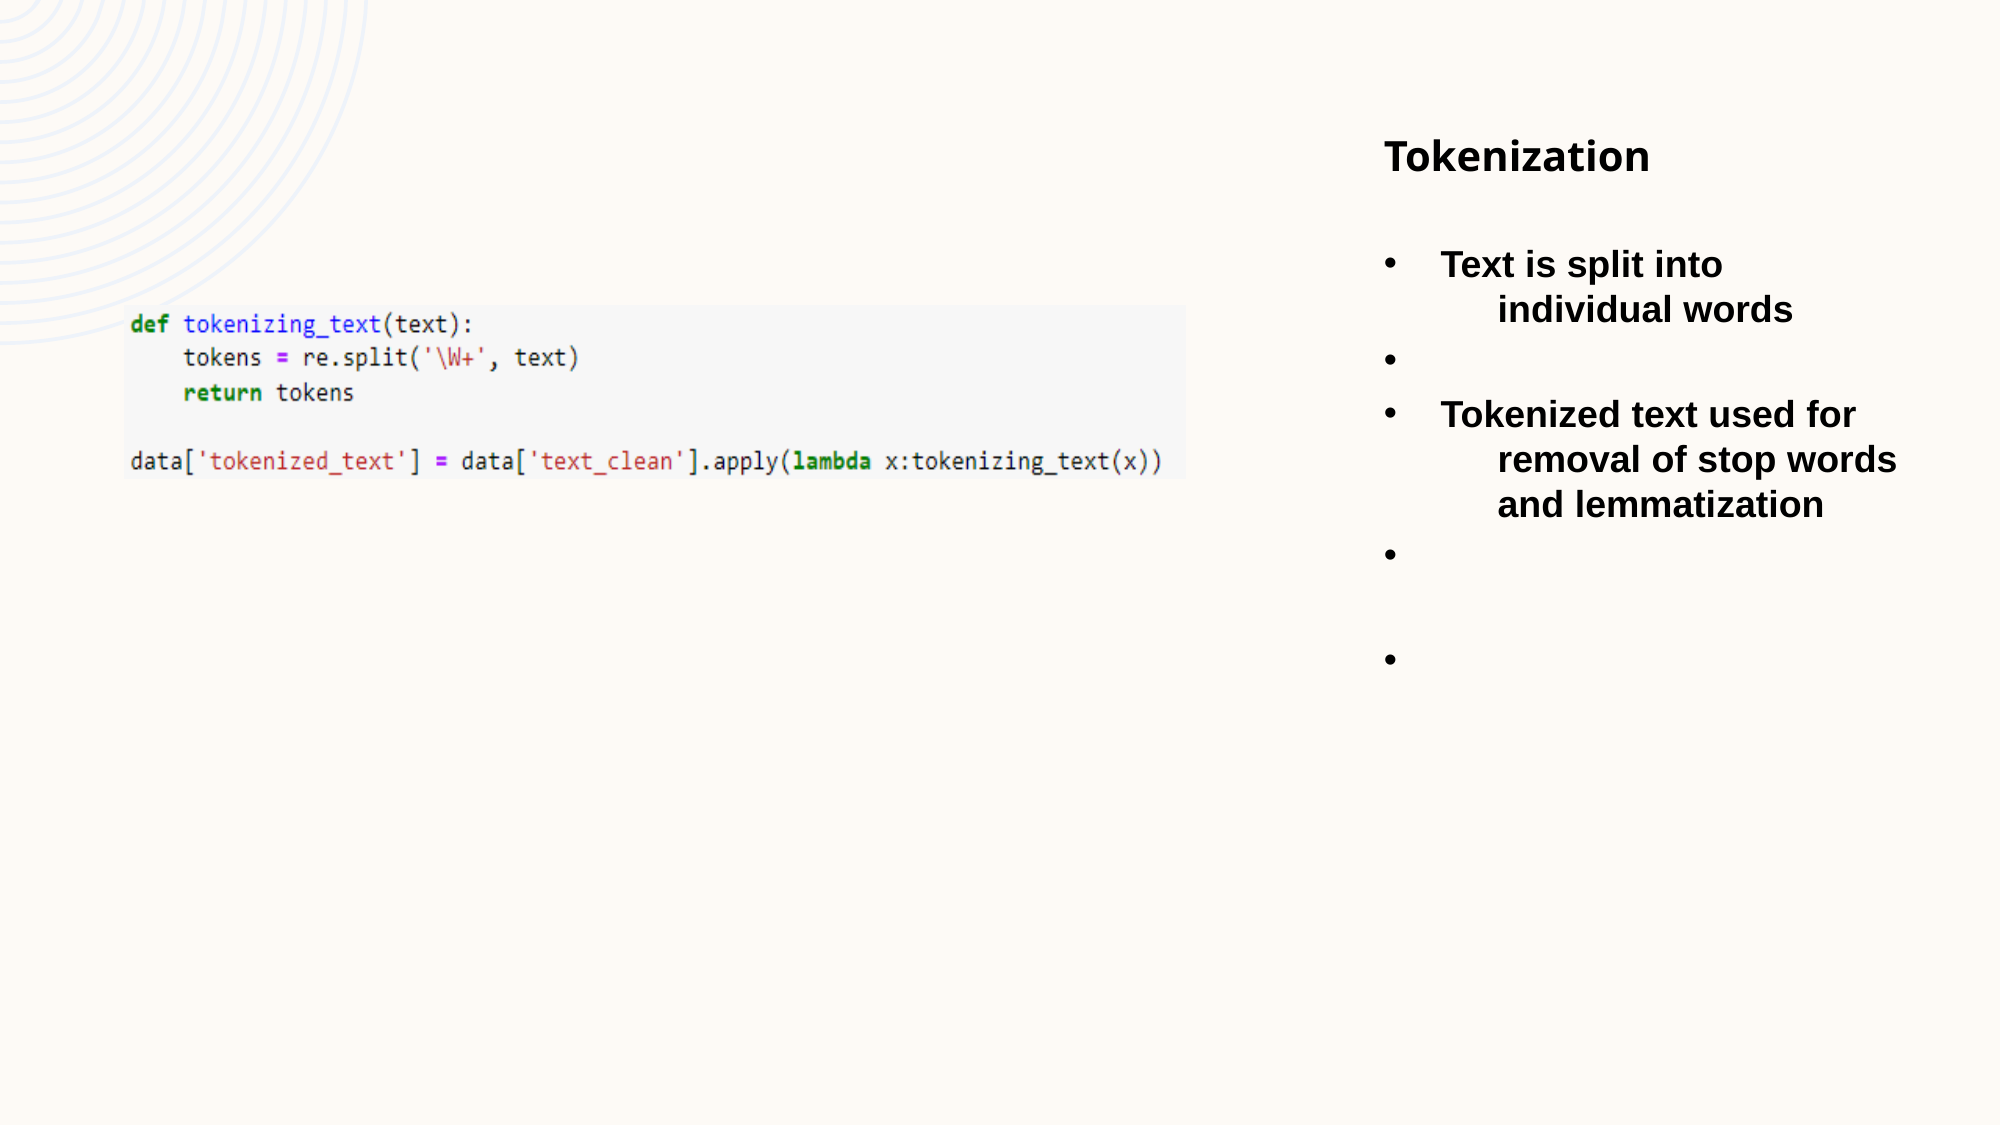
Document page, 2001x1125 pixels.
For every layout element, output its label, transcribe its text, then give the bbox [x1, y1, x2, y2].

picture [124, 305, 1186, 479]
list Tokenization Text is split into individual words Tokenized text used for removal of stop words and lemmatization [1368, 122, 1916, 1035]
